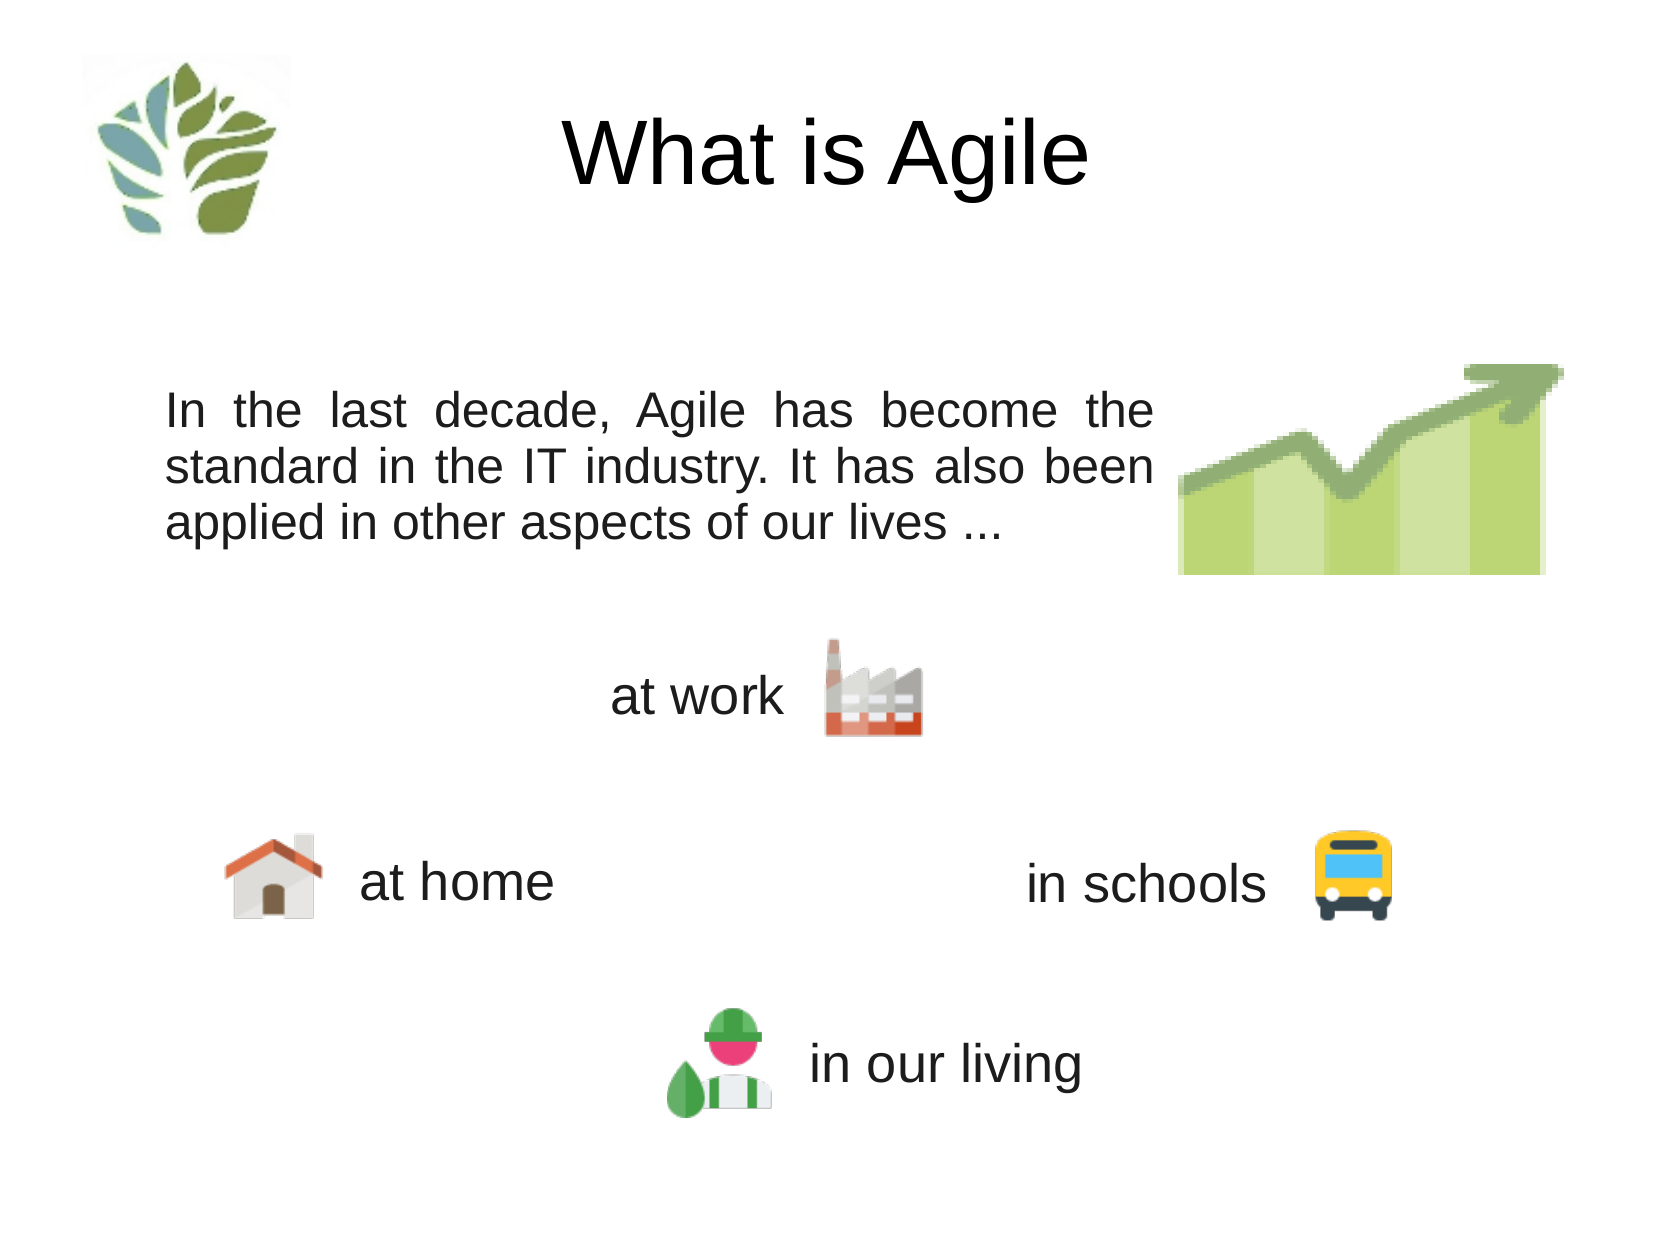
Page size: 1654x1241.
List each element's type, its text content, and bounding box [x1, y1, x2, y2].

picture [82, 49, 291, 258]
picture [817, 629, 931, 743]
text_box in our living [795, 1026, 1201, 1102]
text_box in schools [877, 846, 1283, 922]
picture [667, 1004, 781, 1118]
text_box at home [345, 844, 751, 920]
picture [1297, 817, 1411, 931]
picture [217, 824, 331, 938]
picture [1155, 329, 1576, 616]
text_box In the last decade, Agile has become the standard in the IT industry. It has also been applied in other aspects of our lives ... [150, 375, 1171, 586]
text_box at work [395, 657, 801, 734]
title What is Agile [291, 49, 1571, 257]
